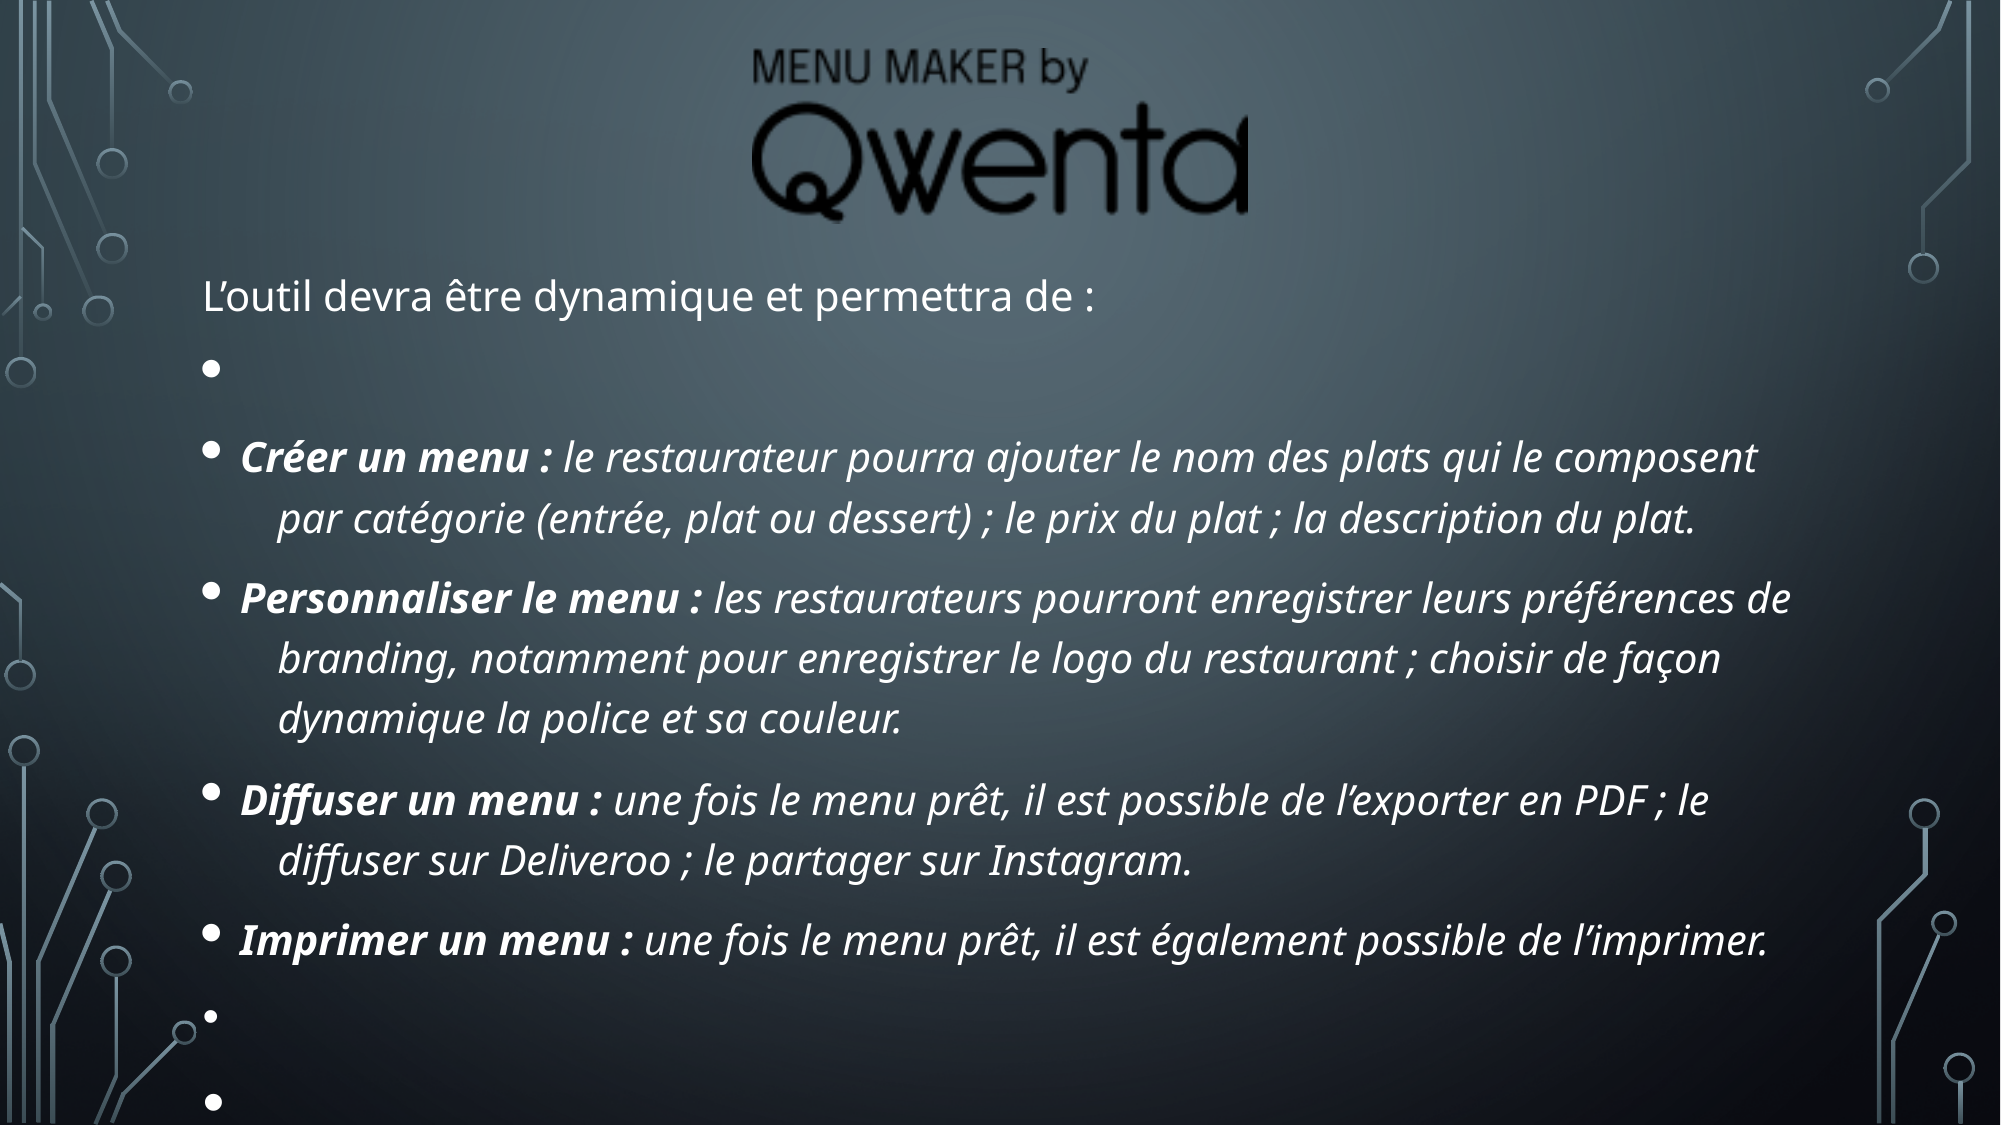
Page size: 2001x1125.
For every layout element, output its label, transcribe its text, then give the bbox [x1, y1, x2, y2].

picture [752, 48, 1248, 224]
list L’outil devra être dynamique et permettra de : Créer un menu : le restaurateur pourra ajouter le nom des plats qui le composent par catégorie (entrée, plat ou dessert) ; le prix du plat ; la description du plat. Personnaliser le menu : les restaurateurs pourront enregistrer leurs préférences de branding, notamment pour enregistrer le logo du restaurant ; choisir de façon dynamique la police et sa couleur. Diffuser un menu : une fois le menu prêt, il est possible de l’exporter en PDF ; le diffuser sur Deliveroo ; le partager sur Instagram. Imprimer un menu : une fois le menu prêt, il est également possible de l’imprimer. [187, 251, 1813, 1125]
